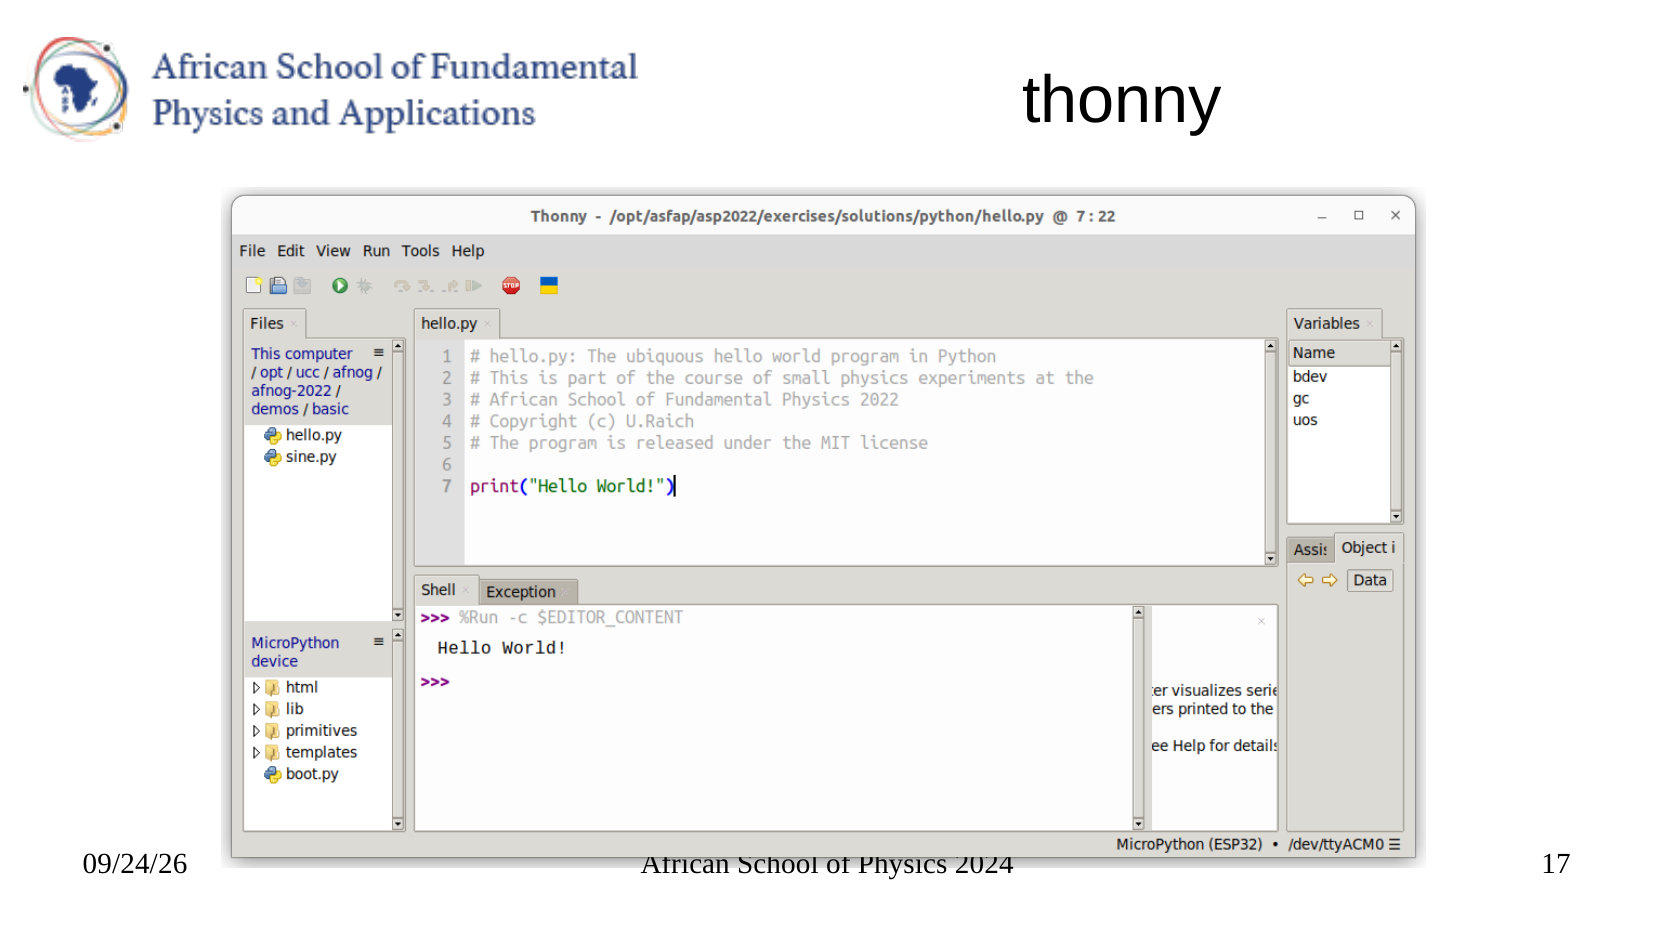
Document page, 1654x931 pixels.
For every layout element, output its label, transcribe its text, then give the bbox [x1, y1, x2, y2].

picture [221, 187, 1426, 868]
picture [23, 37, 635, 142]
title thonny [635, 21, 1610, 177]
